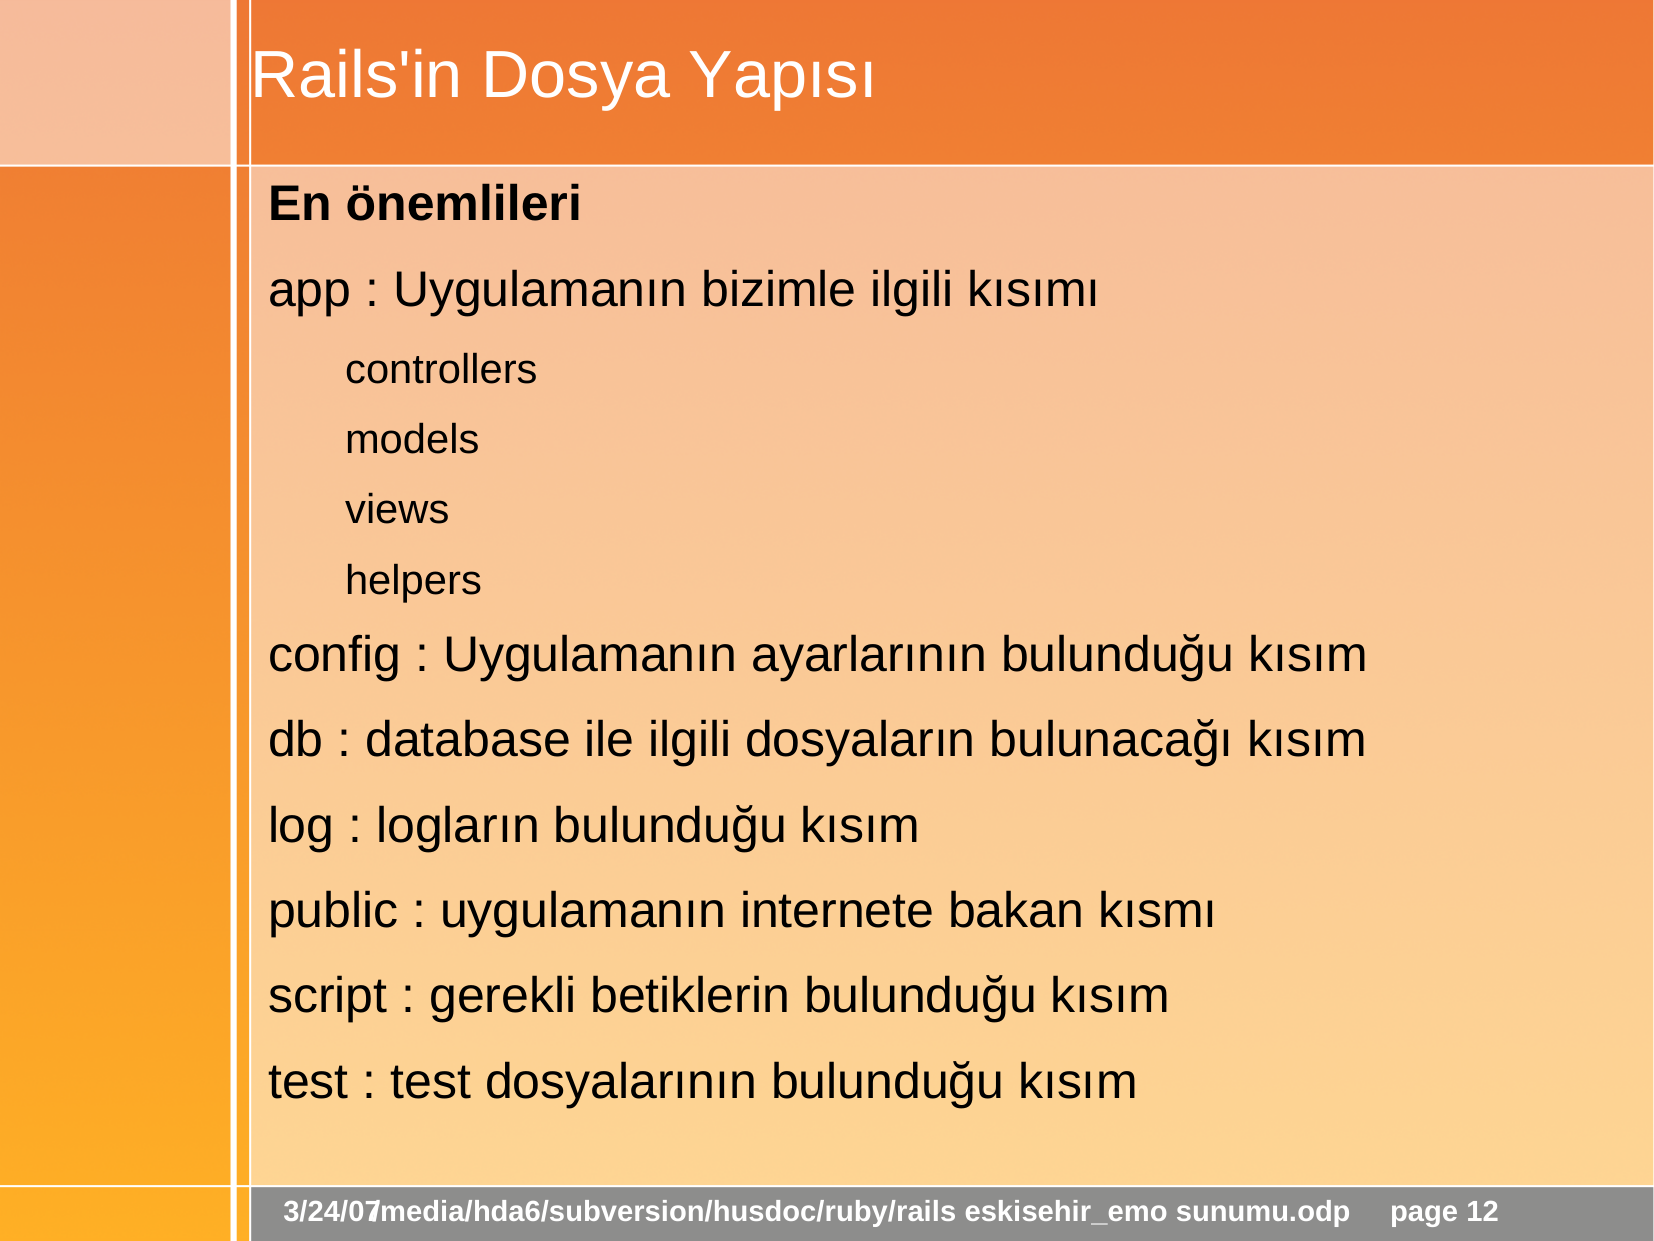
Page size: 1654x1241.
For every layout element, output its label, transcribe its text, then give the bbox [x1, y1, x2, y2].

picture [0, 0, 1654, 1241]
title Rails'in Dosya Yapısı [250, 11, 1477, 137]
list En önemlileri app : Uygulamanın bizimle ilgili kısımı controllers models views helpers config : Uygulamanın ayarlarının bulunduğu kısım db : database ile ilgili dosyaların bulunacağı kısım log : logların bulunduğu kısım public : uygulamanın internete bakan kısmı script : gerekli betiklerin bulunduğu kısım test : test dosyalarının bulunduğu kısım [250, 175, 1477, 1109]
